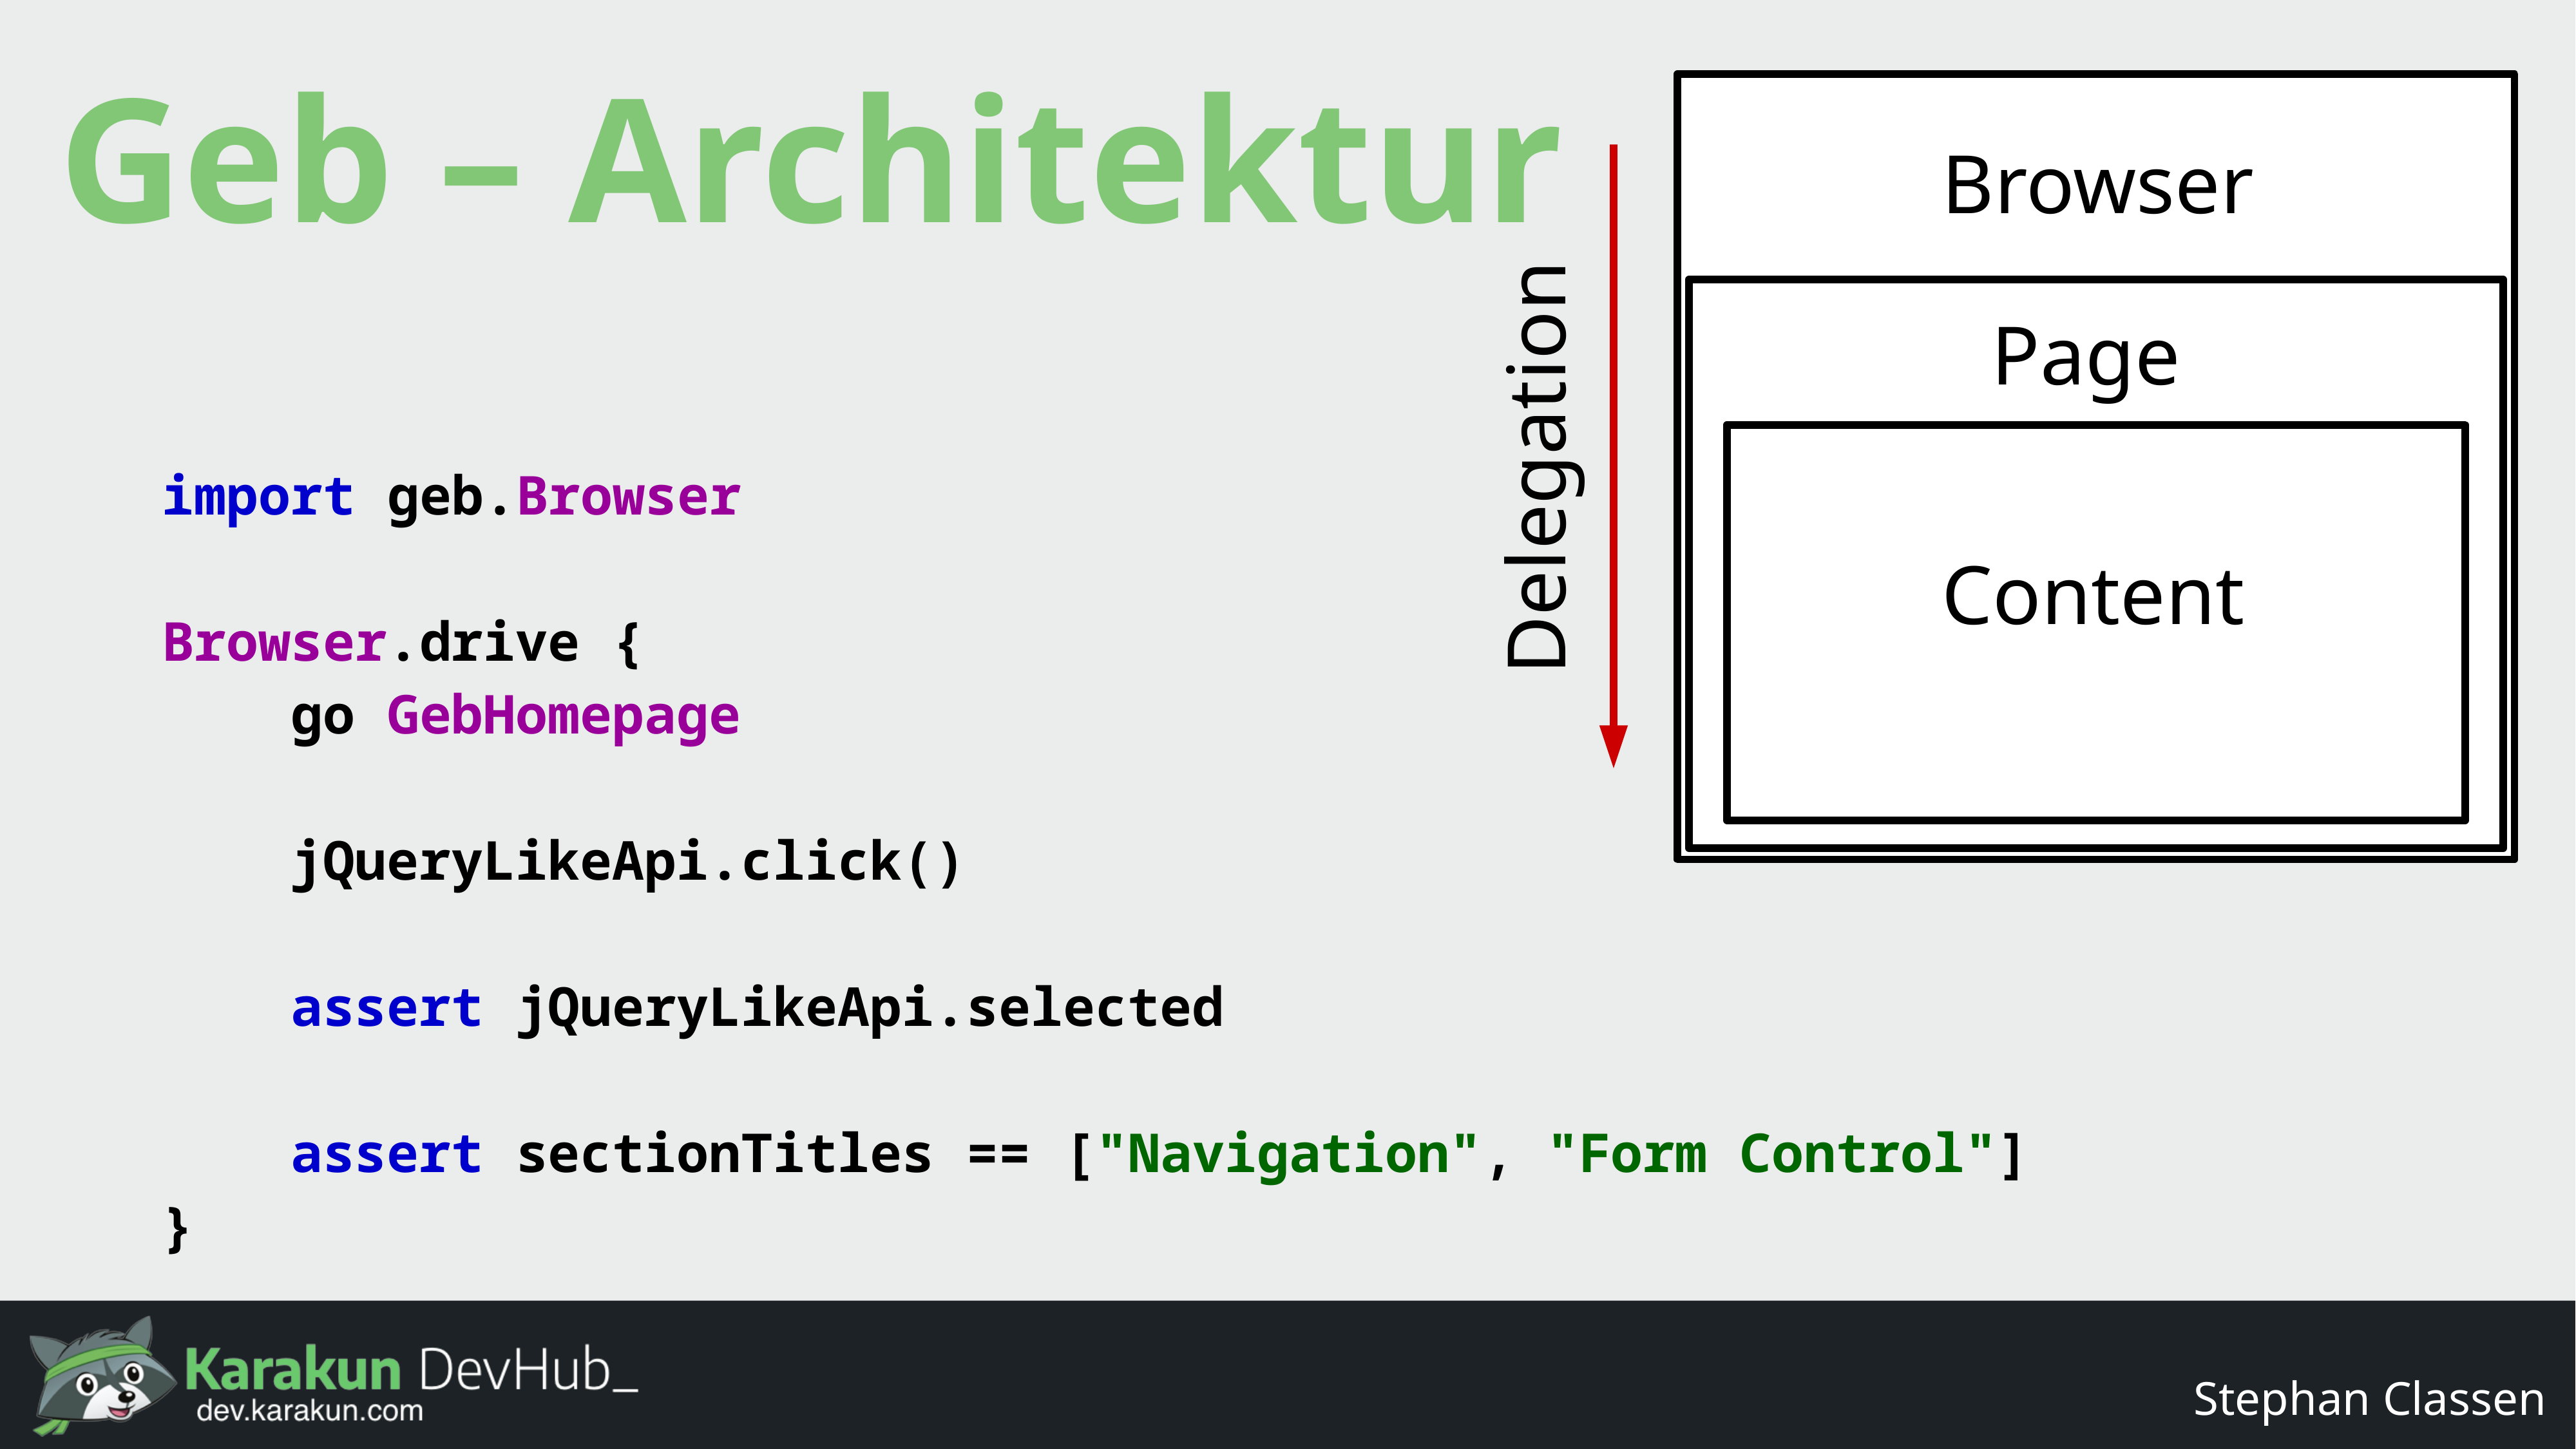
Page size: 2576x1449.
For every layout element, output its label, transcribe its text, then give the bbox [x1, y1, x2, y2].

text_box Stephan Classen [1795, 1361, 2557, 1434]
text_box import geb.Browser Browser.drive { go GebHomepage jQueryLikeApi.click() assert jQueryLikeApi.selected assert sectionTitles == ["Navigation", "Form Control"] } [152, 452, 2496, 1366]
text_box Page [1981, 299, 2194, 406]
text_box [1731, 429, 2461, 452]
text_box Delegation [1480, 260, 1587, 685]
text_box Geb – Architektur [49, 34, 2523, 259]
text_box [1693, 283, 2499, 844]
picture [30, 1316, 647, 1437]
text_box Browser [1932, 128, 2265, 235]
text_box [0, 1300, 2575, 1449]
text_box [1677, 74, 2515, 860]
